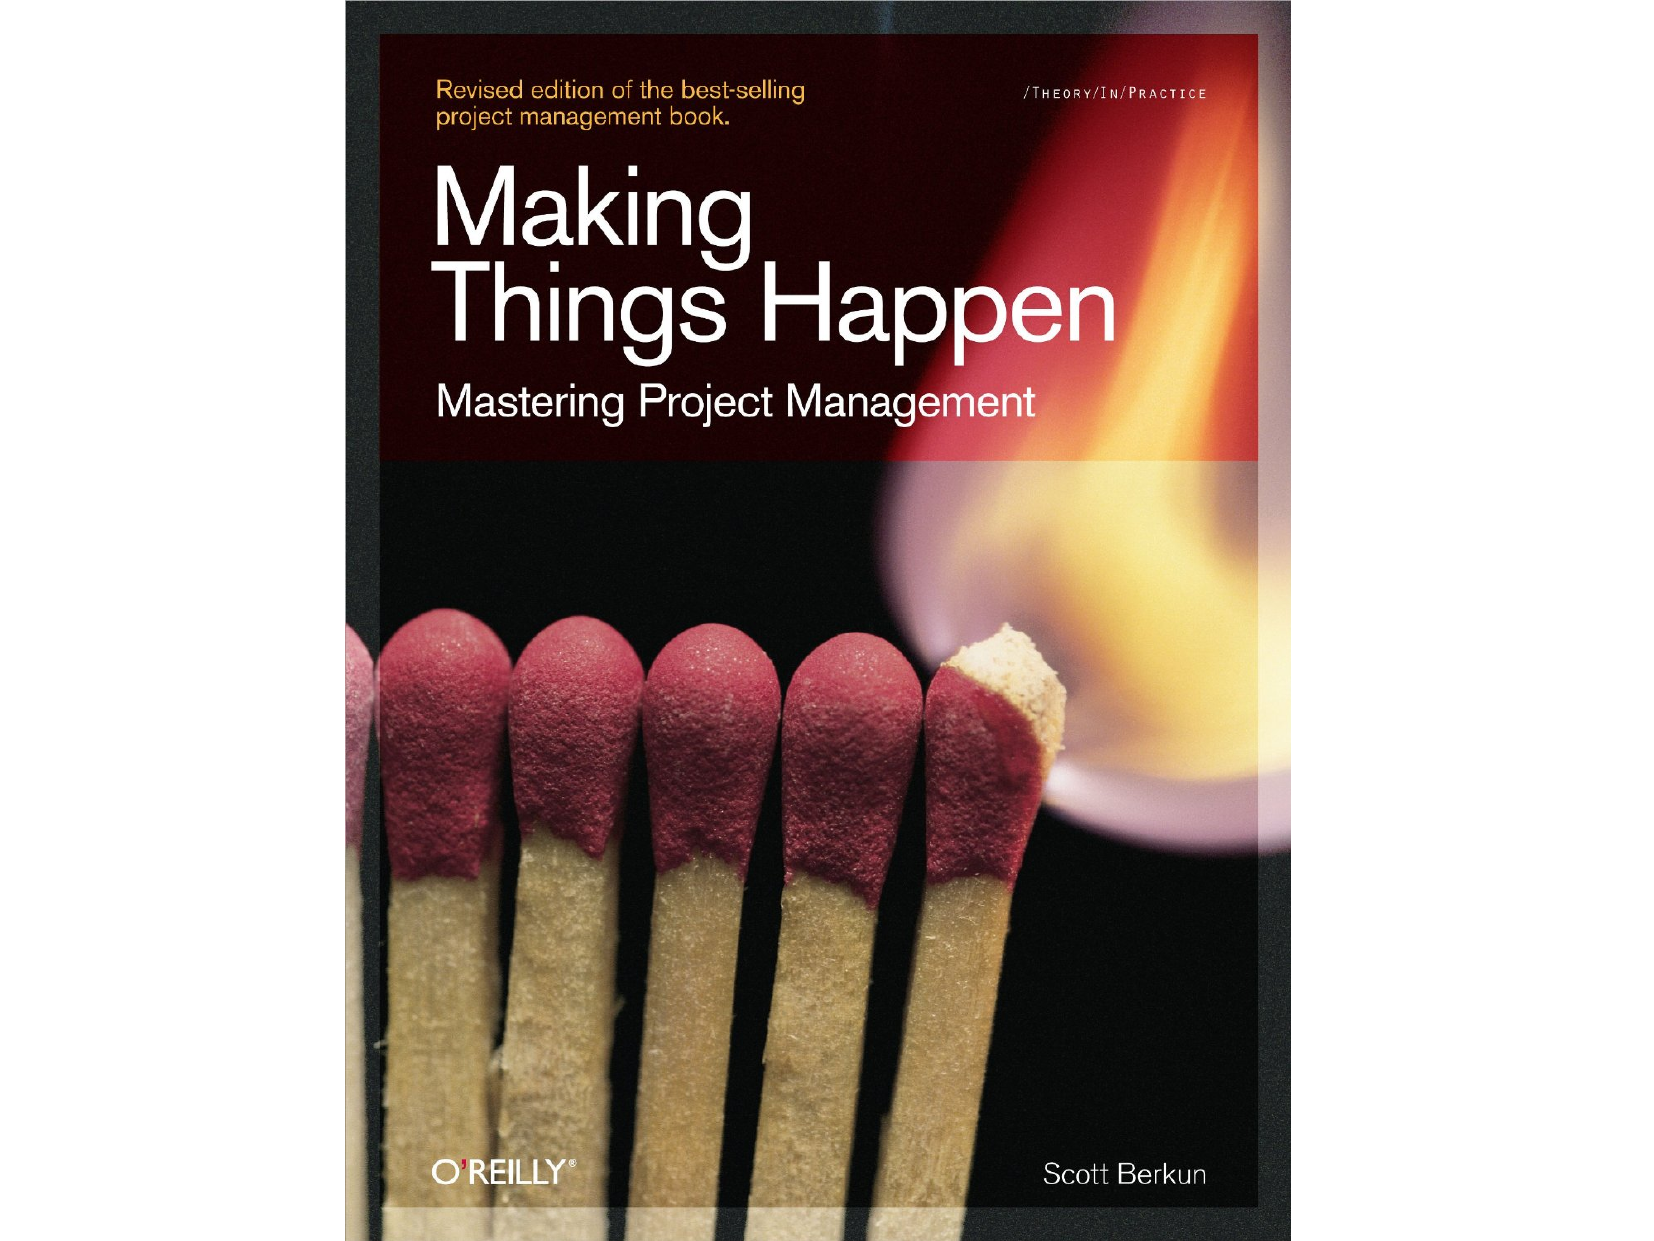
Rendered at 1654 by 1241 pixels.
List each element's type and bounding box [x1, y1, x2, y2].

picture [345, 0, 1291, 1241]
